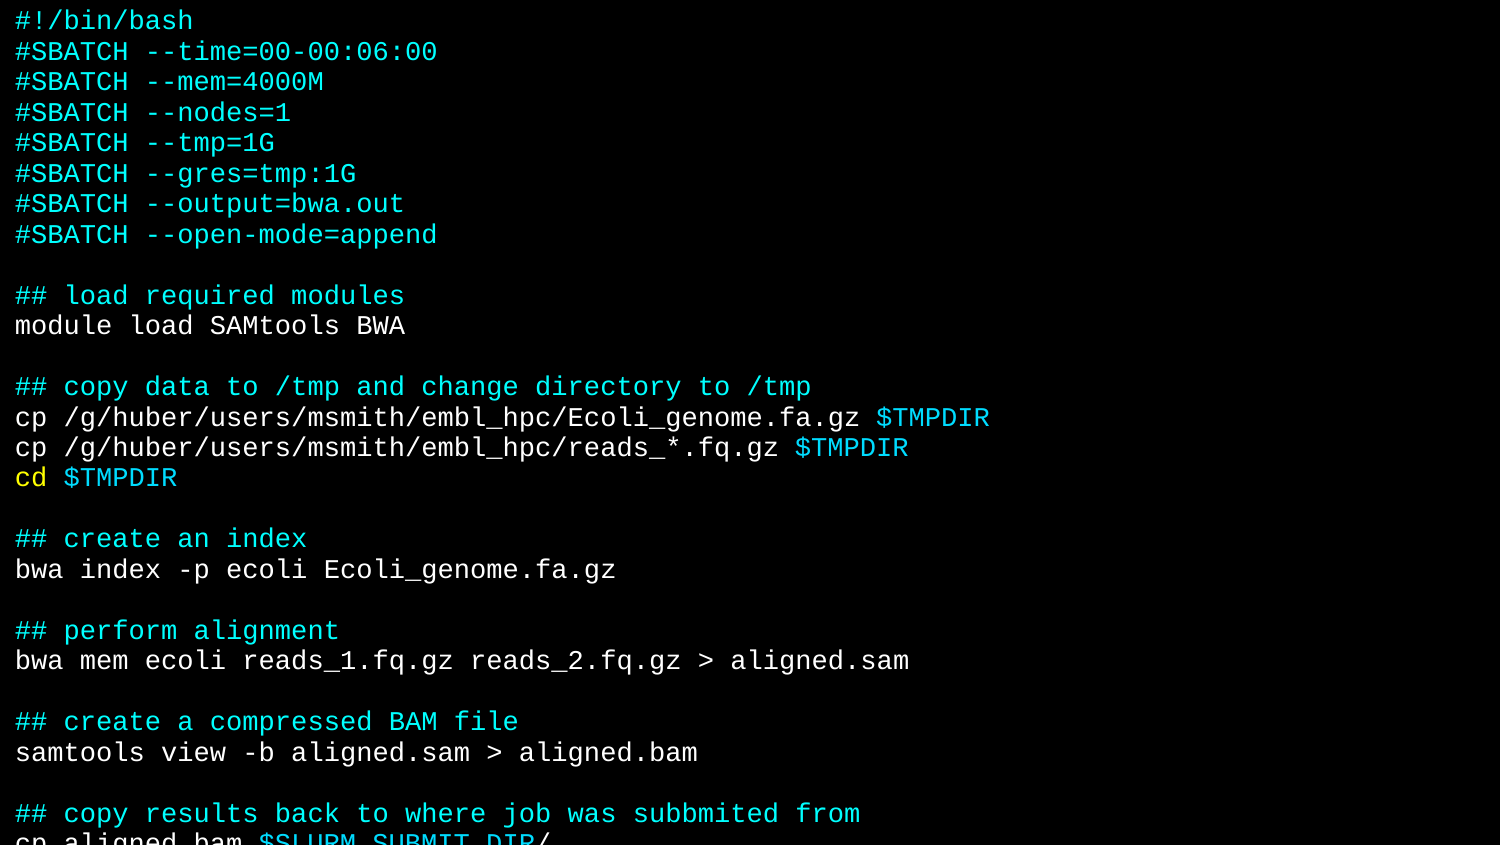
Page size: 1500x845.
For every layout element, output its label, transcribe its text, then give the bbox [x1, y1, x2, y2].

text_box #!/bin/bash #SBATCH --time=00-00:06:00 #SBATCH --mem=4000M #SBATCH --nodes=1 #SBATCH --tmp=1G #SBATCH --gres=tmp:1G #SBATCH --output=bwa.out #SBATCH --open-mode=append ## load required modules module load SAMtools BWA ## copy data to /tmp and change directory to /tmp cp /g/huber/users/msmith/embl_hpc/Ecoli_genome.fa.gz $TMPDIR cp /g/huber/users/msmith/embl_hpc/reads_*.fq.gz $TMPDIR cd $TMPDIR ## create an index bwa index -p ecoli Ecoli_genome.fa.gz ## perform alignment bwa mem ecoli reads_1.fq.gz reads_2.fq.gz > aligned.sam ## create a compressed BAM file samtools view -b aligned.sam > aligned.bam ## copy results back to where job was subbmited from cp aligned.bam $SLURM_SUBMIT_DIR/ [0, 0, 1500, 845]
